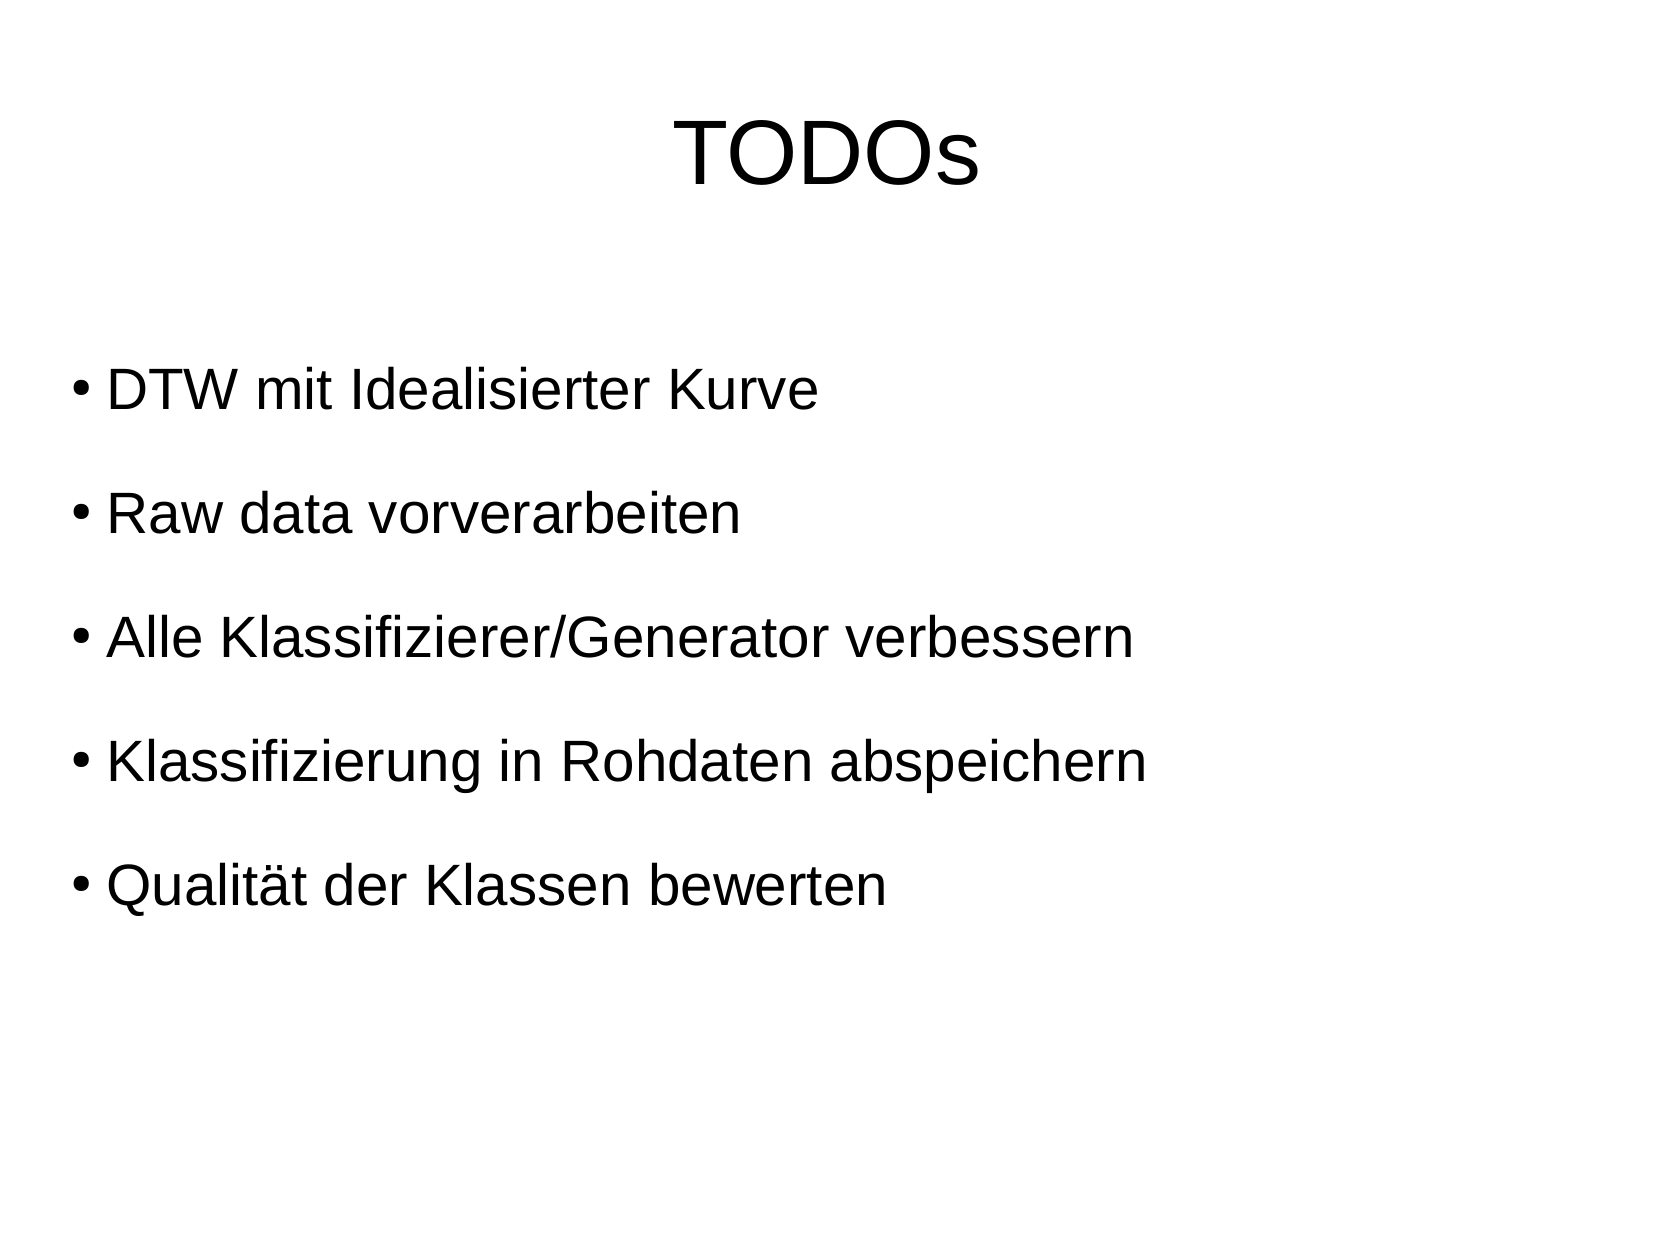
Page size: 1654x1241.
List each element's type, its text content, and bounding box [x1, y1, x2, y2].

title TODOs [82, 49, 1571, 257]
subtitle DTW mit Idealisierter Kurve Raw data vorverarbeiten Alle Klassifizierer/Generator verbessern Klassifizierung in Rohdaten abspeichern Qualität der Klassen bewerten [70, 294, 1560, 1179]
